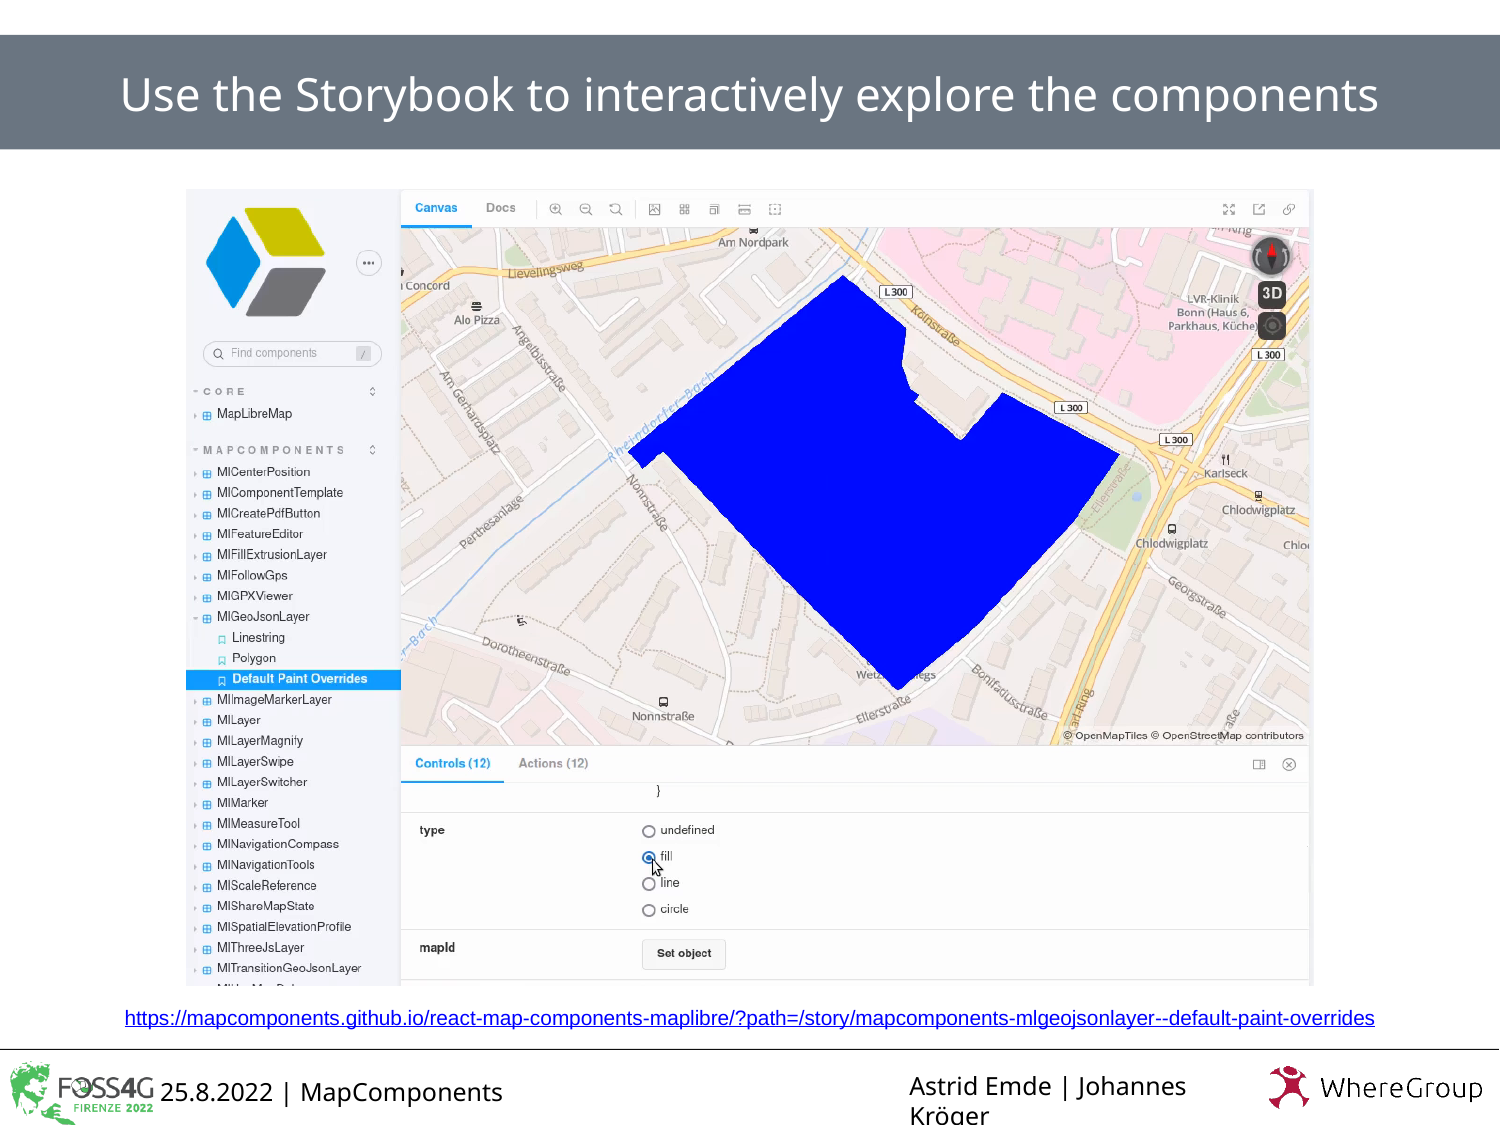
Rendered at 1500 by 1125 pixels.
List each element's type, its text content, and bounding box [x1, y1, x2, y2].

text_box Use the Storybook to interactively explore the components [74, 44, 1425, 142]
text_box https://mapcomponents.github.io/react-map-components-maplibre/?path=/story/mapcomponents-mlgeojsonlayer--default-paint-overrides [109, 996, 1391, 1104]
picture [0, 1061, 178, 1125]
picture [1268, 1066, 1482, 1109]
text_box [185, 188, 1315, 987]
